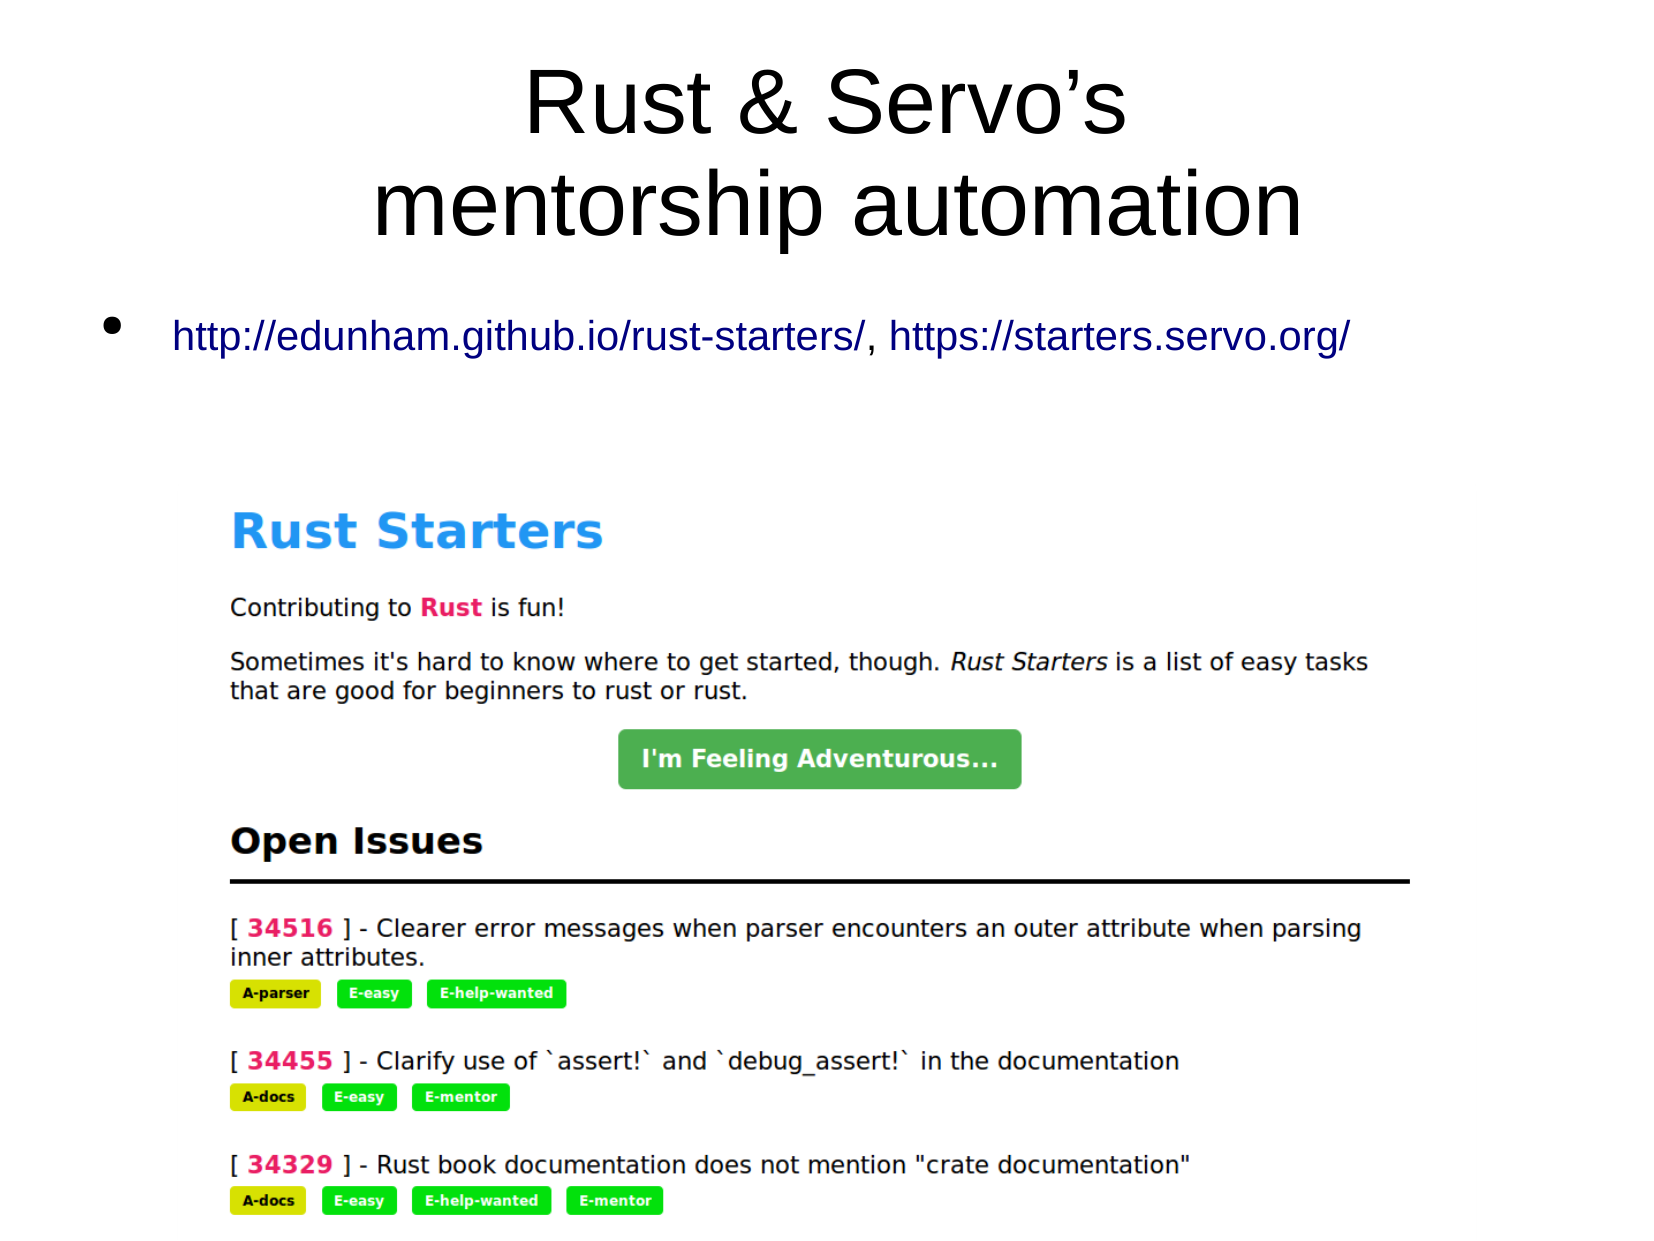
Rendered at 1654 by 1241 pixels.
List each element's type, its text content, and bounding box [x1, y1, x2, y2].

picture [124, 412, 1531, 1241]
list http://edunham.github.io/rust-starters/, https://starters.servo.org/ [82, 290, 1571, 1010]
title Rust & Servo’s mentorship automation [82, 49, 1571, 257]
